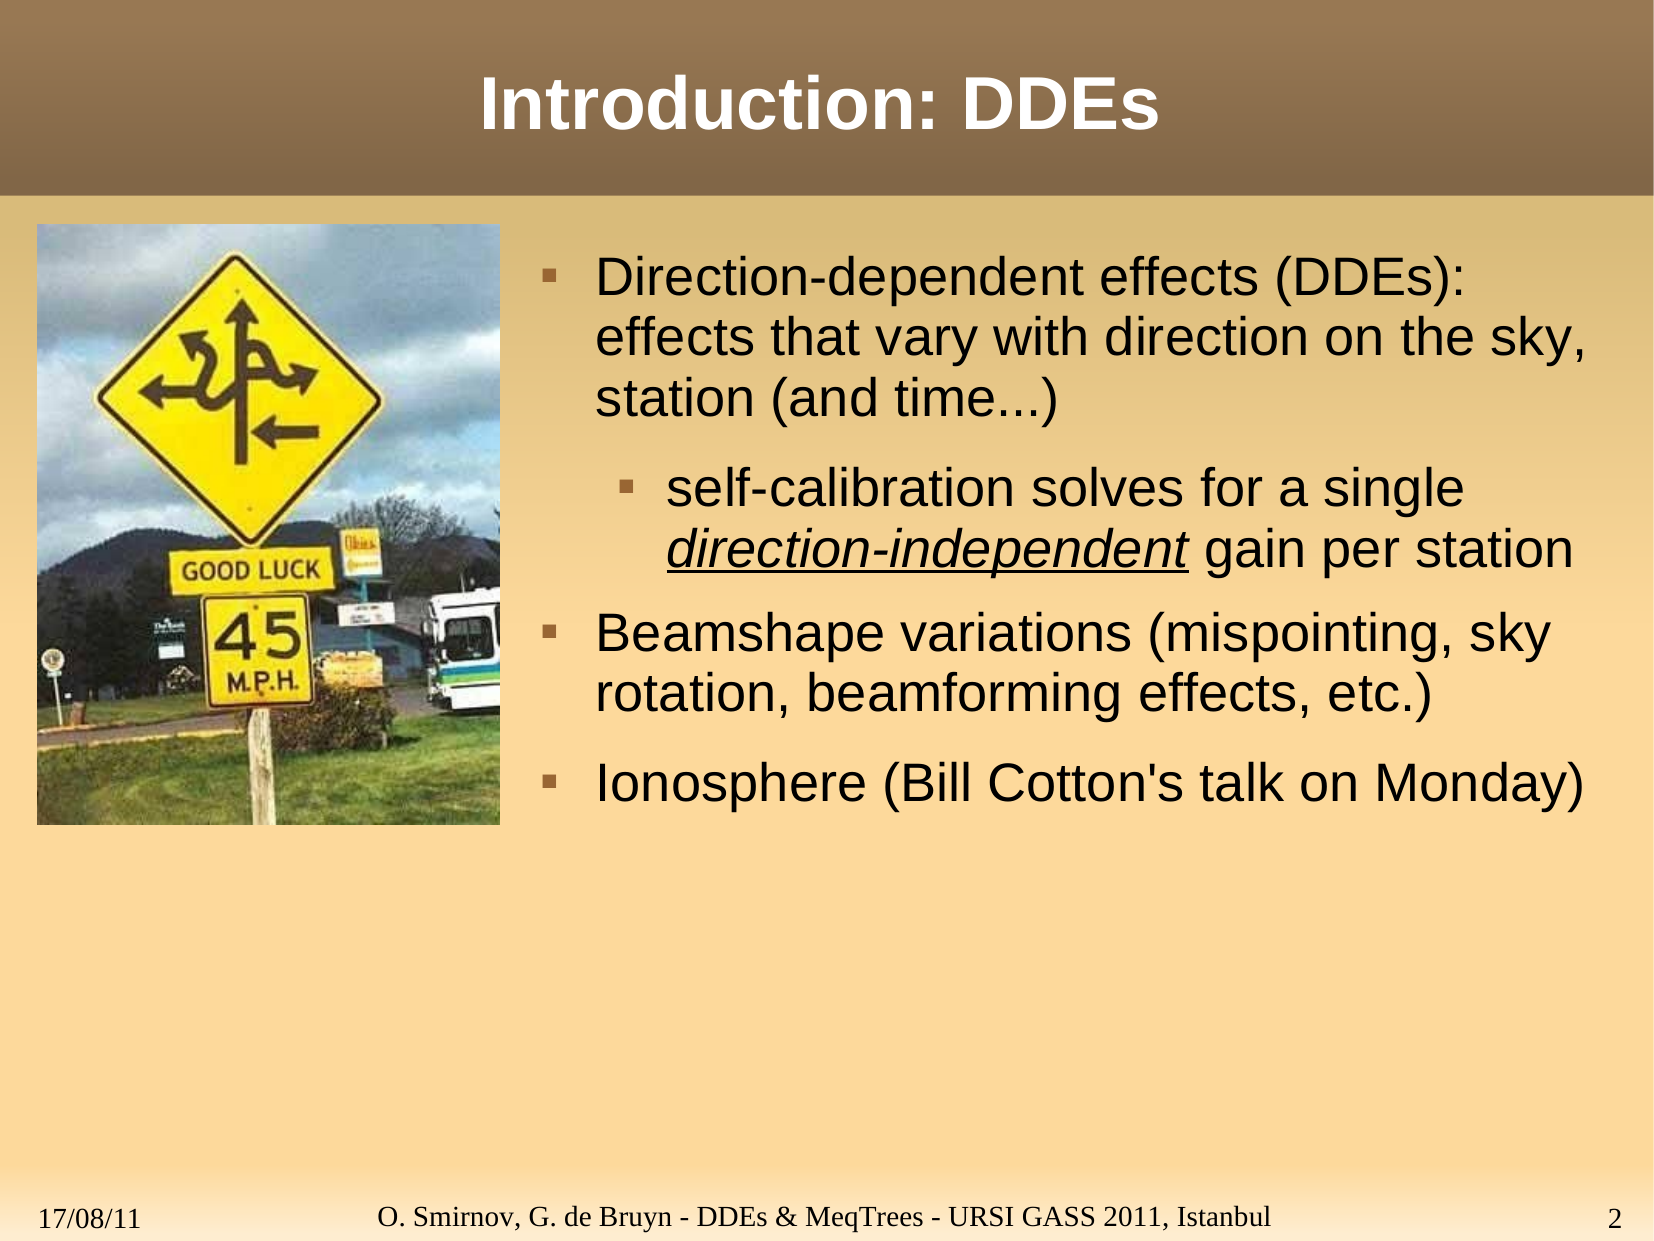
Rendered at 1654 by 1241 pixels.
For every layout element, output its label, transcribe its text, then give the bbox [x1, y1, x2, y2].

list Direction-dependent effects (DDEs): effects that vary with direction on the sky, station (and time...) self-calibration solves for a single direction-independent gain per station Beamshape variations (mispointing, sky rotation, beamforming effects, etc.) Ionosphere (Bill Cotton's talk on Monday) [525, 246, 1613, 1163]
title Introduction: DDEs [76, 7, 1565, 200]
picture [0, 0, 1654, 1241]
